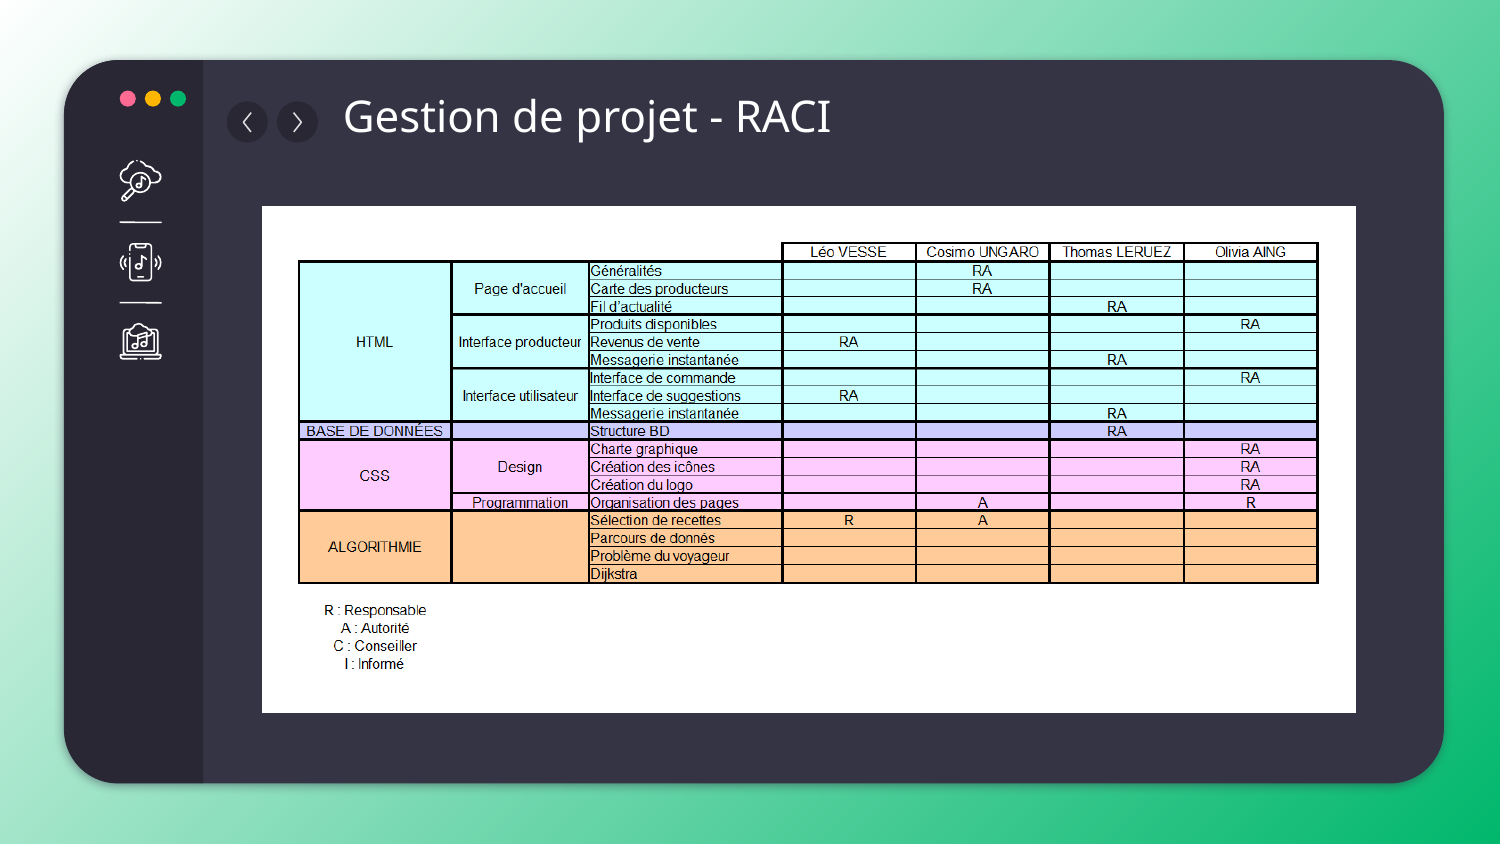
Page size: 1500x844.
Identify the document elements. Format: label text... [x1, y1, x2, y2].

text_box [119, 322, 162, 360]
text_box [169, 90, 187, 107]
text_box [154, 255, 162, 271]
text_box [119, 160, 162, 202]
text_box [119, 90, 136, 107]
text_box [144, 90, 161, 107]
text_box [226, 101, 268, 143]
text_box [276, 101, 318, 143]
text_box [134, 254, 148, 270]
picture [262, 206, 1356, 713]
text_box [129, 243, 153, 282]
text_box [119, 255, 127, 271]
title Gestion de projet - RACI [327, 88, 1382, 190]
